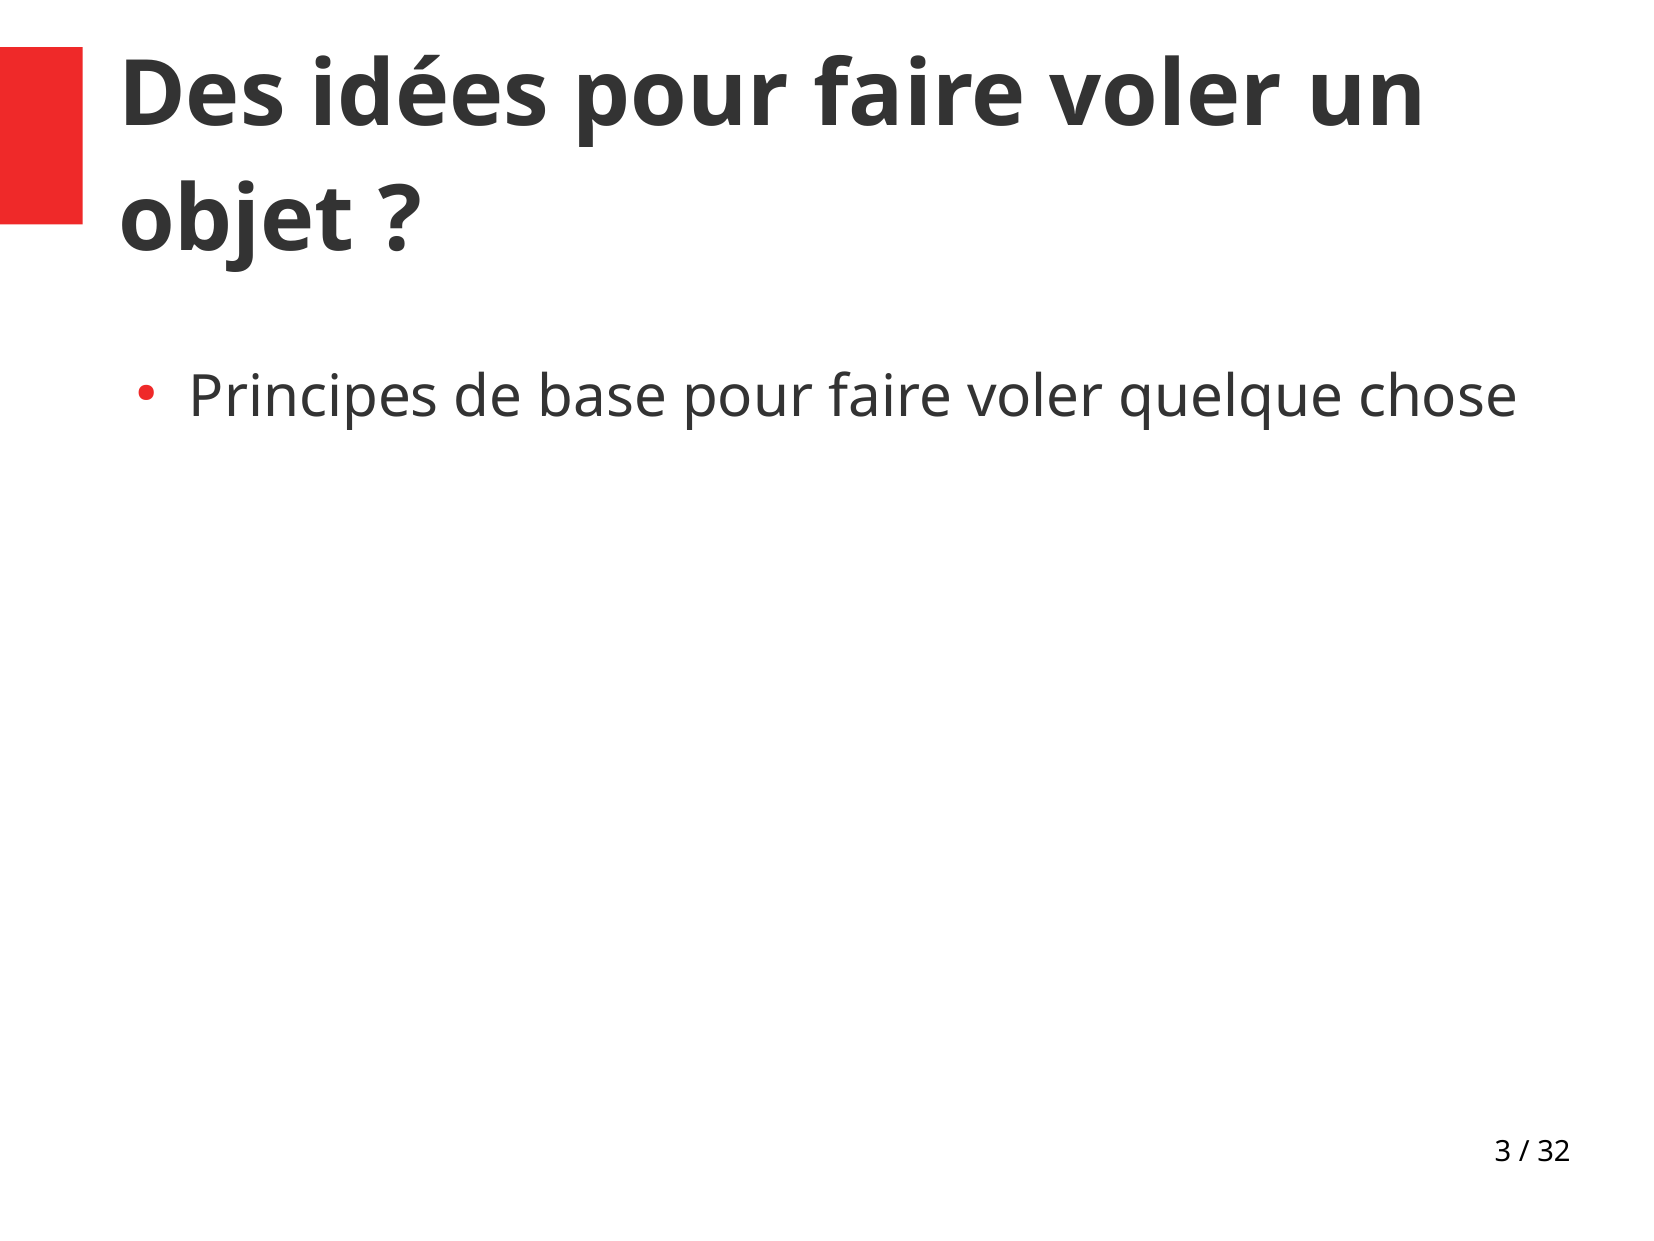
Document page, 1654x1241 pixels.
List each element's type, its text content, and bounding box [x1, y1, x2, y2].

title Des idées pour faire voler un objet ? [118, 27, 1571, 278]
list Principes de base pour faire voler quelque chose [118, 354, 1536, 1074]
